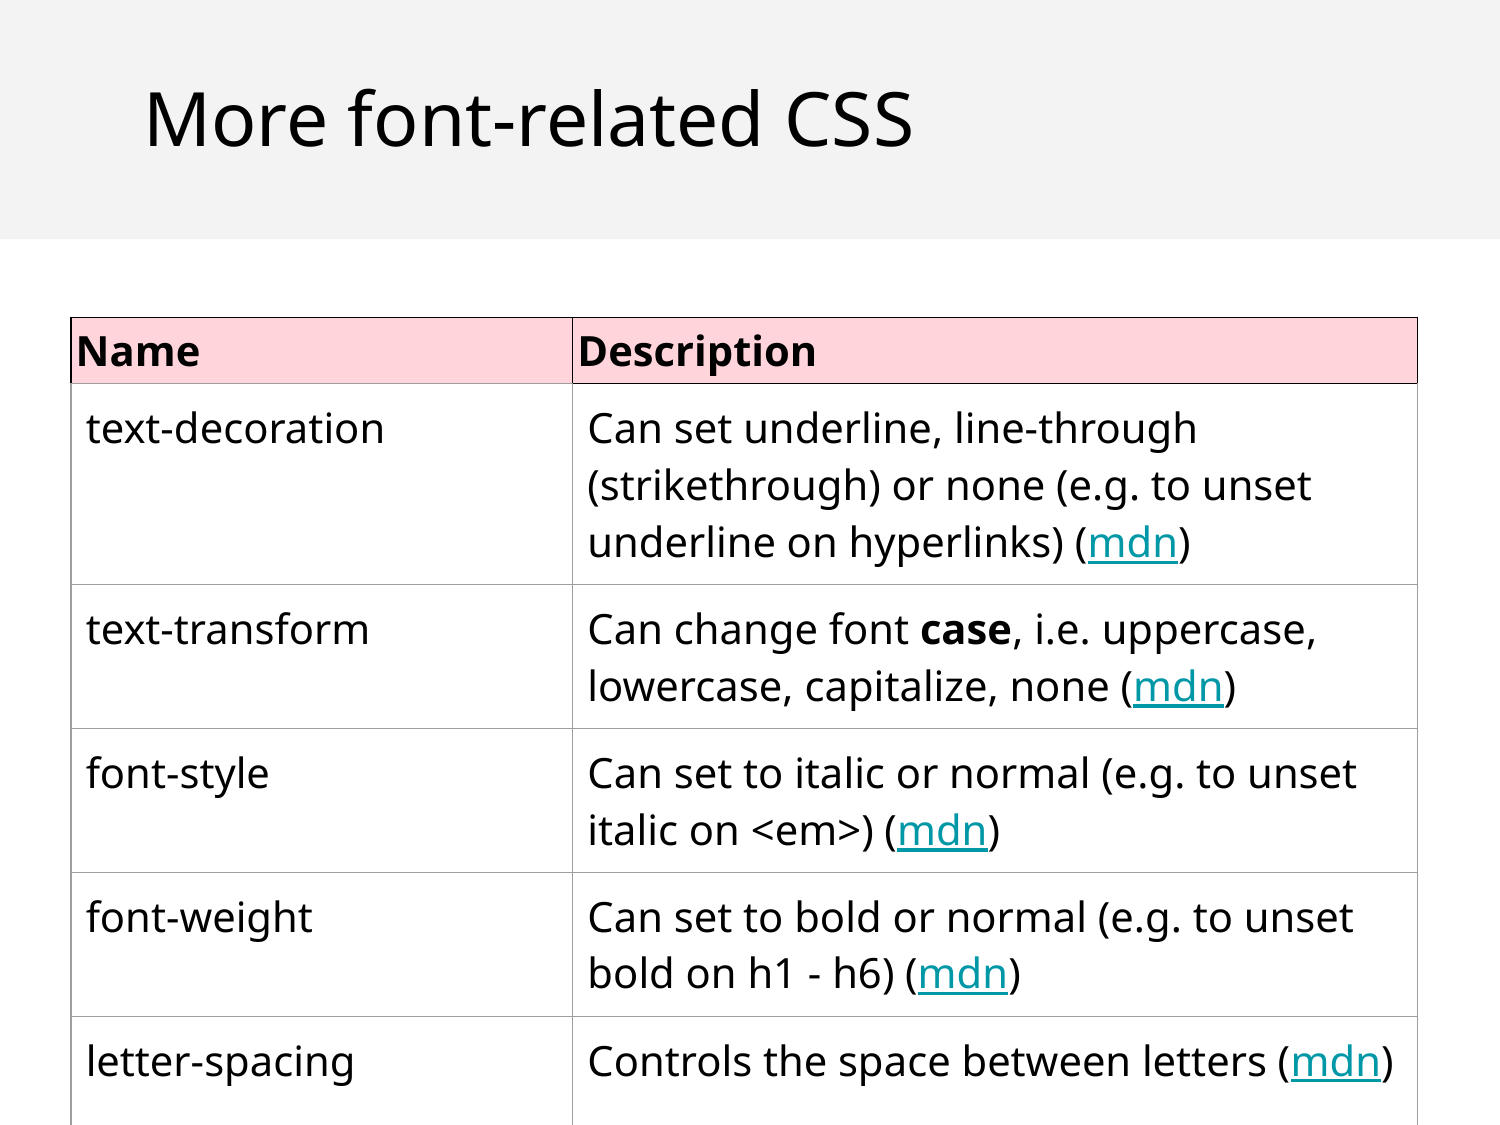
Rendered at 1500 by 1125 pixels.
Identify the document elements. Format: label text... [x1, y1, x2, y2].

table_cell letter-spacing [72, 1017, 572, 1125]
table_cell font-style [72, 729, 572, 872]
table_cell Can change font case, i.e. uppercase, lowercase, capitalize, none (mdn) [573, 585, 1417, 728]
table_cell Controls the space between letters (mdn) [573, 1017, 1417, 1125]
table_cell Can set underline, line-through (strikethrough) or none (e.g. to unset underline on hyperlinks) (mdn) [573, 384, 1417, 584]
title More font-related CSS [128, 56, 1372, 183]
table_cell text-transform [72, 585, 572, 728]
table_cell text-decoration [72, 384, 572, 584]
table_cell Can set to bold or normal (e.g. to unset bold on h1 - h6) (mdn) [573, 873, 1417, 1016]
table_cell Can set to italic or normal (e.g. to unset italic on <em>) (mdn) [573, 729, 1417, 872]
table_header Description [573, 318, 1417, 383]
table_header Name [72, 318, 572, 383]
table_cell font-weight [72, 873, 572, 1016]
